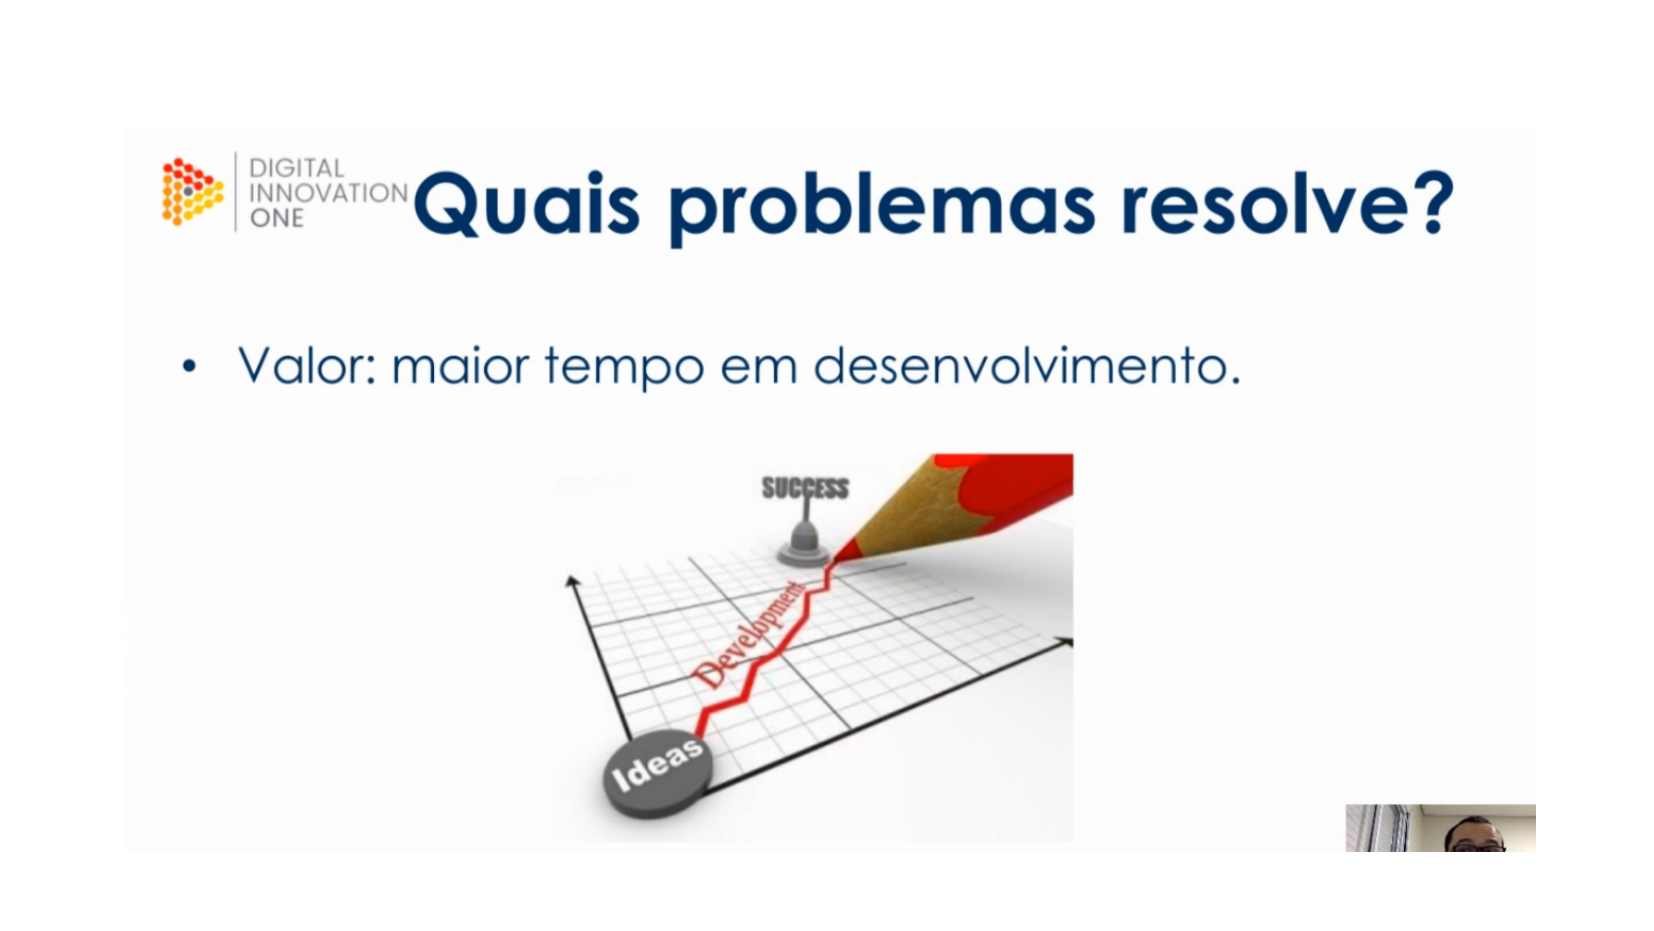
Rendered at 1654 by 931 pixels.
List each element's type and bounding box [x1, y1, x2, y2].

picture [124, 129, 1536, 852]
